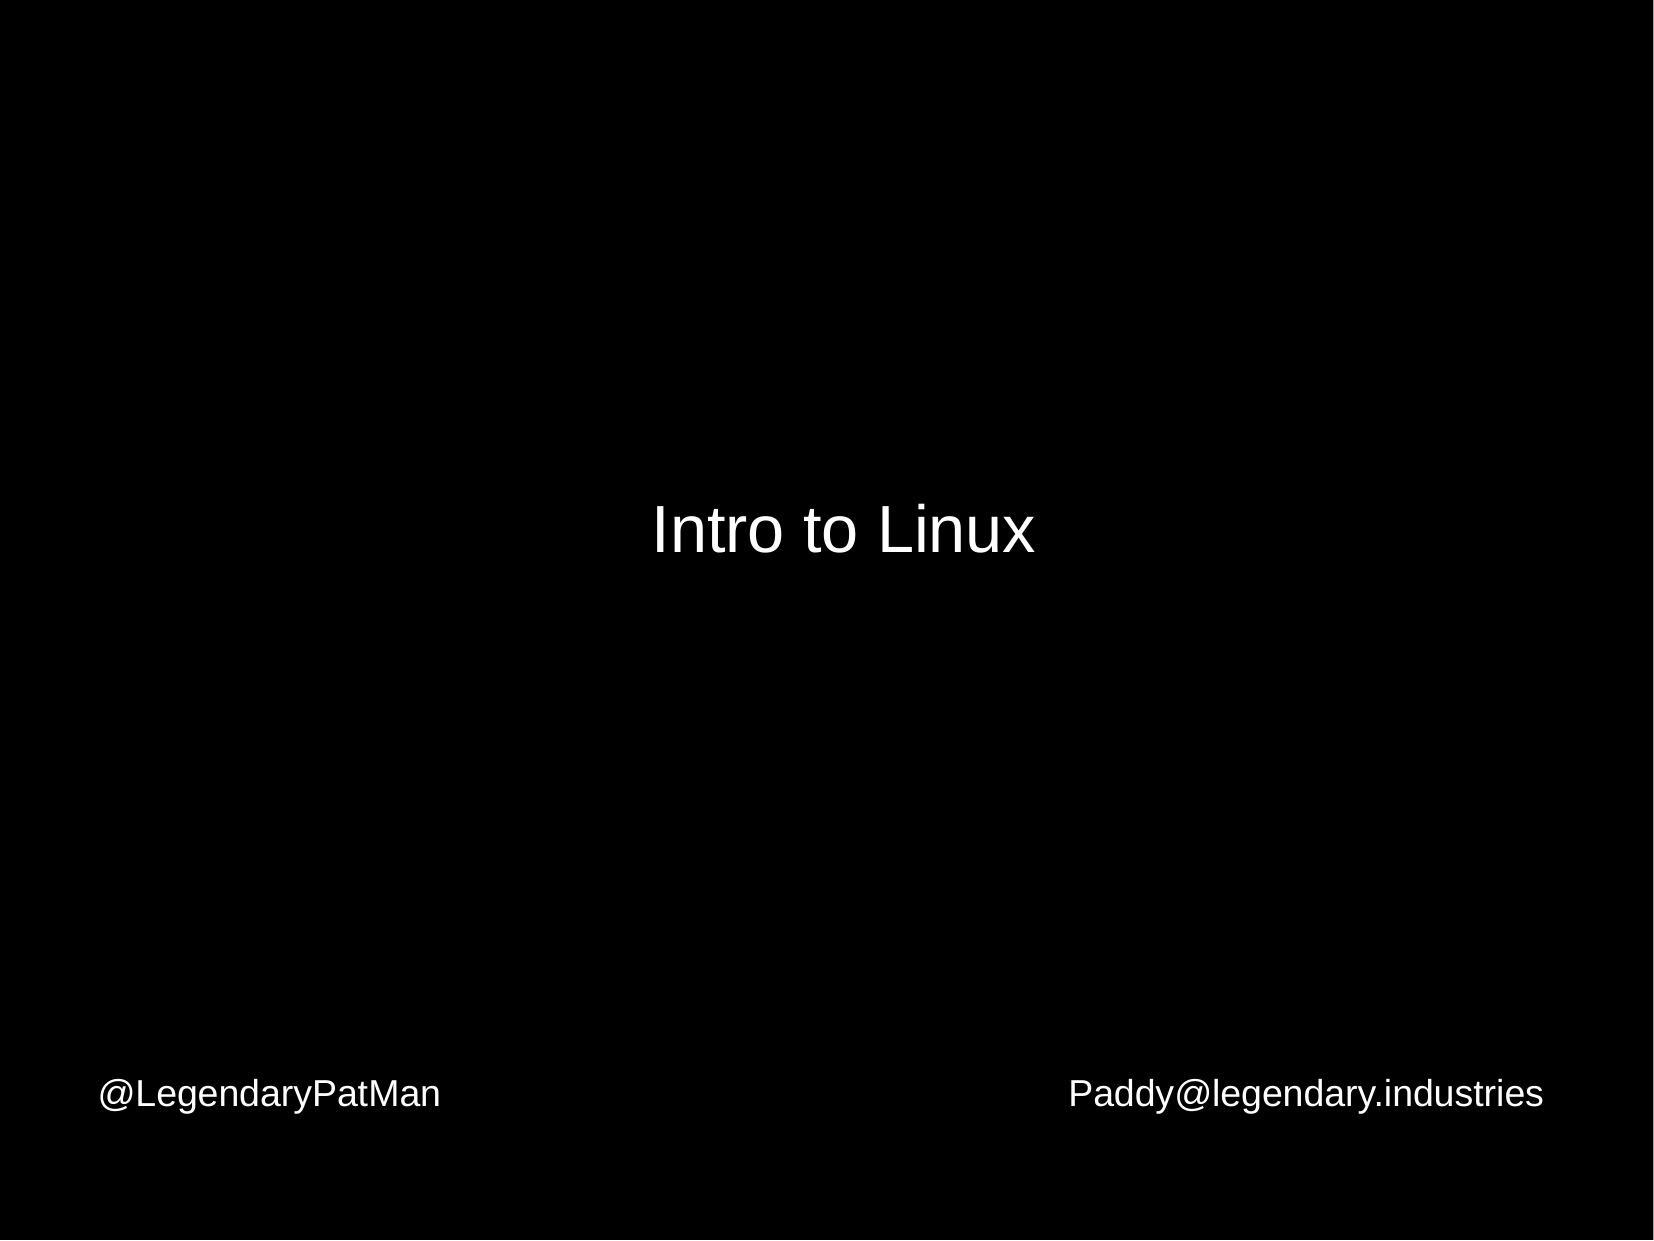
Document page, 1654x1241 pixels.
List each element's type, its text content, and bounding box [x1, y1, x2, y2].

text_box @LegendaryPatMan [82, 1065, 456, 1123]
subtitle Intro to Linux [82, 49, 1571, 1010]
text_box Paddy@legendary.industries [1053, 1065, 1560, 1123]
